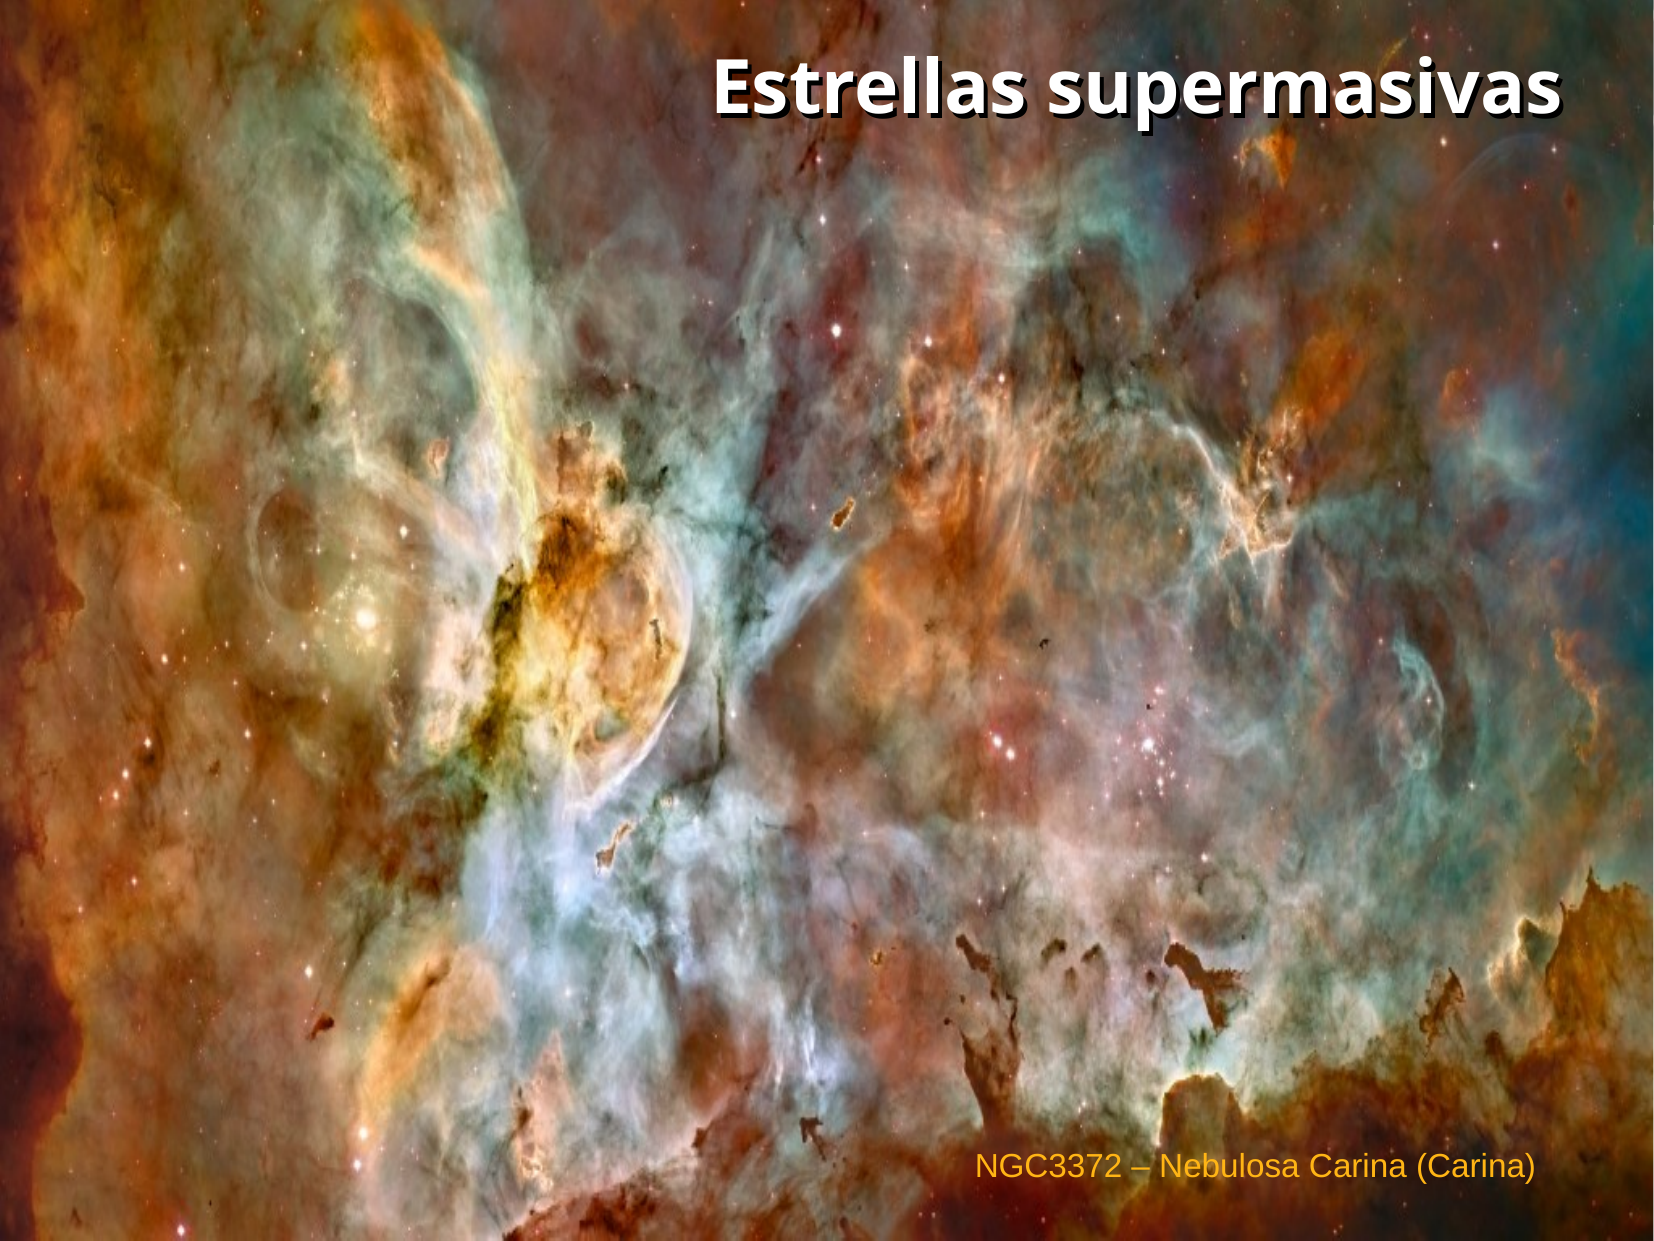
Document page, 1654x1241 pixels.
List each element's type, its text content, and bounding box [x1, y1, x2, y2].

title Estrellas supermasivas [75, 19, 1564, 151]
text_box NGC3372 – Nebulosa Carina (Carina) [960, 1140, 1557, 1196]
picture [0, 0, 1654, 1241]
